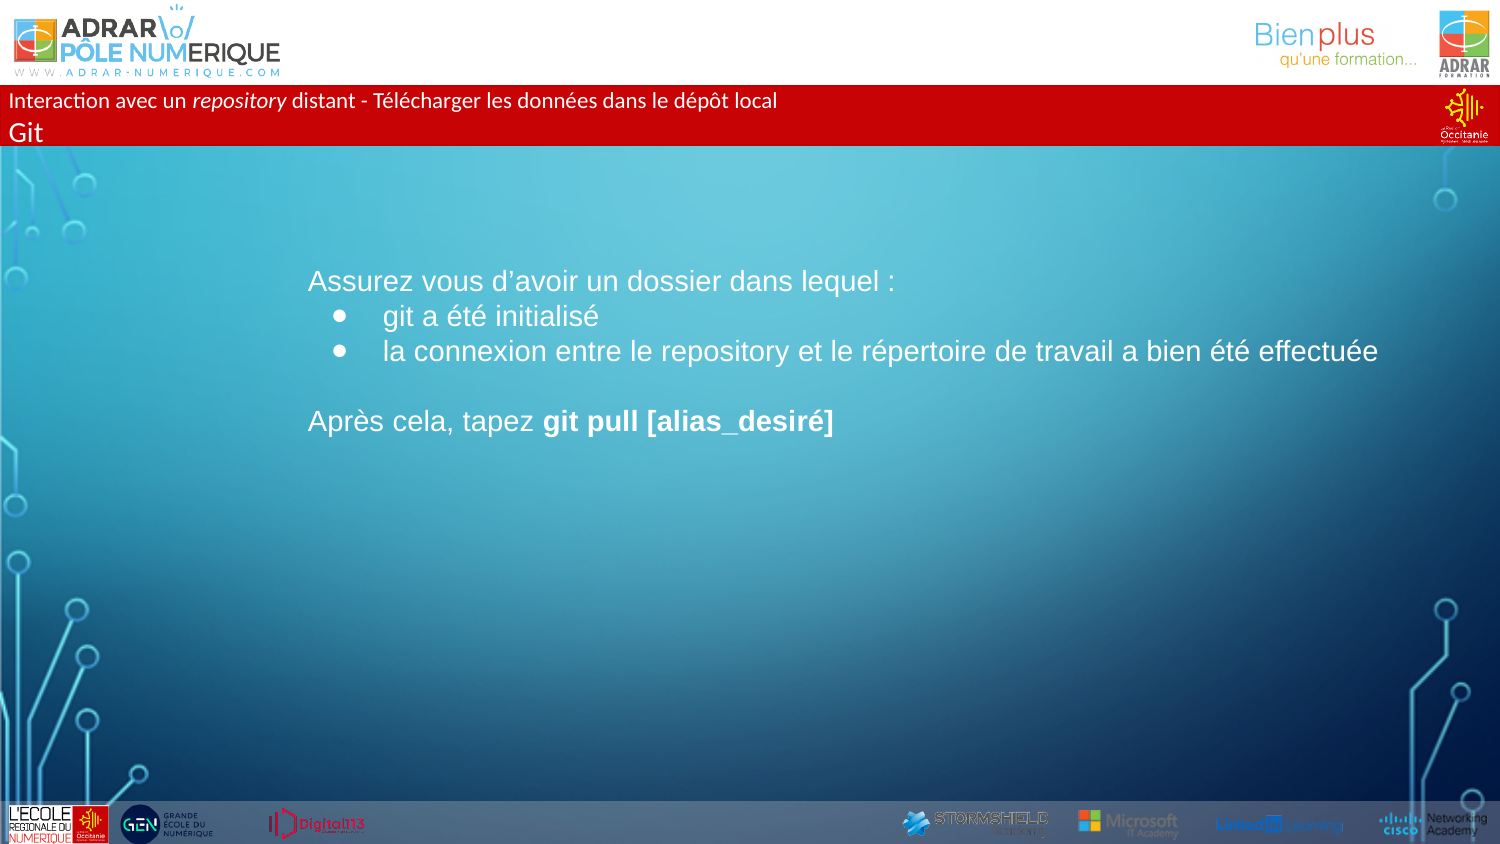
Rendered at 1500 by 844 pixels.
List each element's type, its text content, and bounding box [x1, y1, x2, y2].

picture [7, 0, 288, 70]
picture [1437, 8, 1491, 79]
text_box Assurez vous d’avoir un dossier dans lequel : git a été initialisé la connexion entre le repository et le répertoire de travail a bien été effectuée Après cela, tapez git pull [alias_desiré] [292, 247, 1469, 453]
picture [0, 85, 1500, 844]
text_box Interaction avec un repository distant - Télécharger les données dans le dépôt local Git [0, 70, 805, 164]
picture [902, 807, 1048, 841]
picture [1256, 22, 1416, 68]
picture [260, 807, 373, 841]
picture [8, 803, 109, 844]
